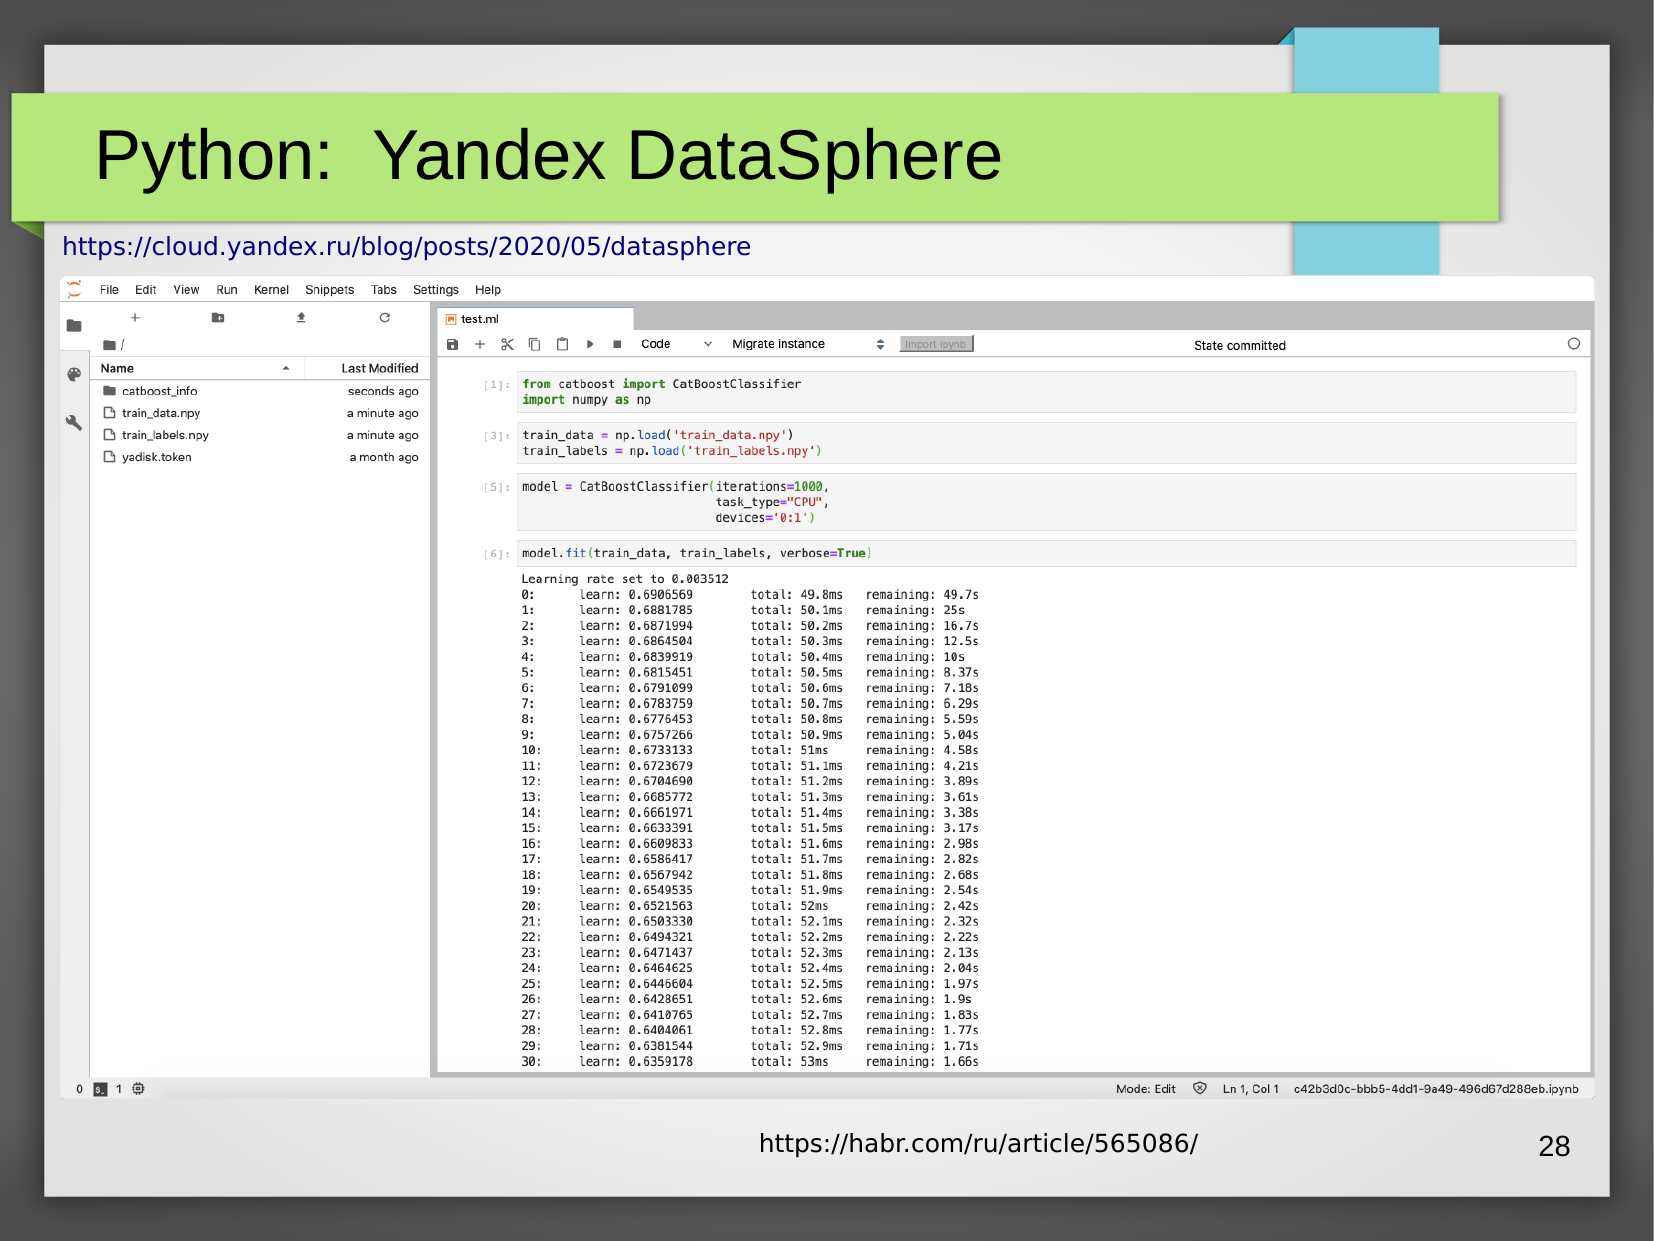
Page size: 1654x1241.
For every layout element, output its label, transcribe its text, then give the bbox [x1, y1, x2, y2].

text_box https://habr.com/ru/article/565086/ [744, 1122, 1264, 1172]
text_box https://cloud.yandex.ru/blog/posts/2020/05/datasphere [47, 224, 910, 298]
picture [0, 0, 1654, 1241]
title Python: Yandex DataSphere [94, 108, 1300, 201]
